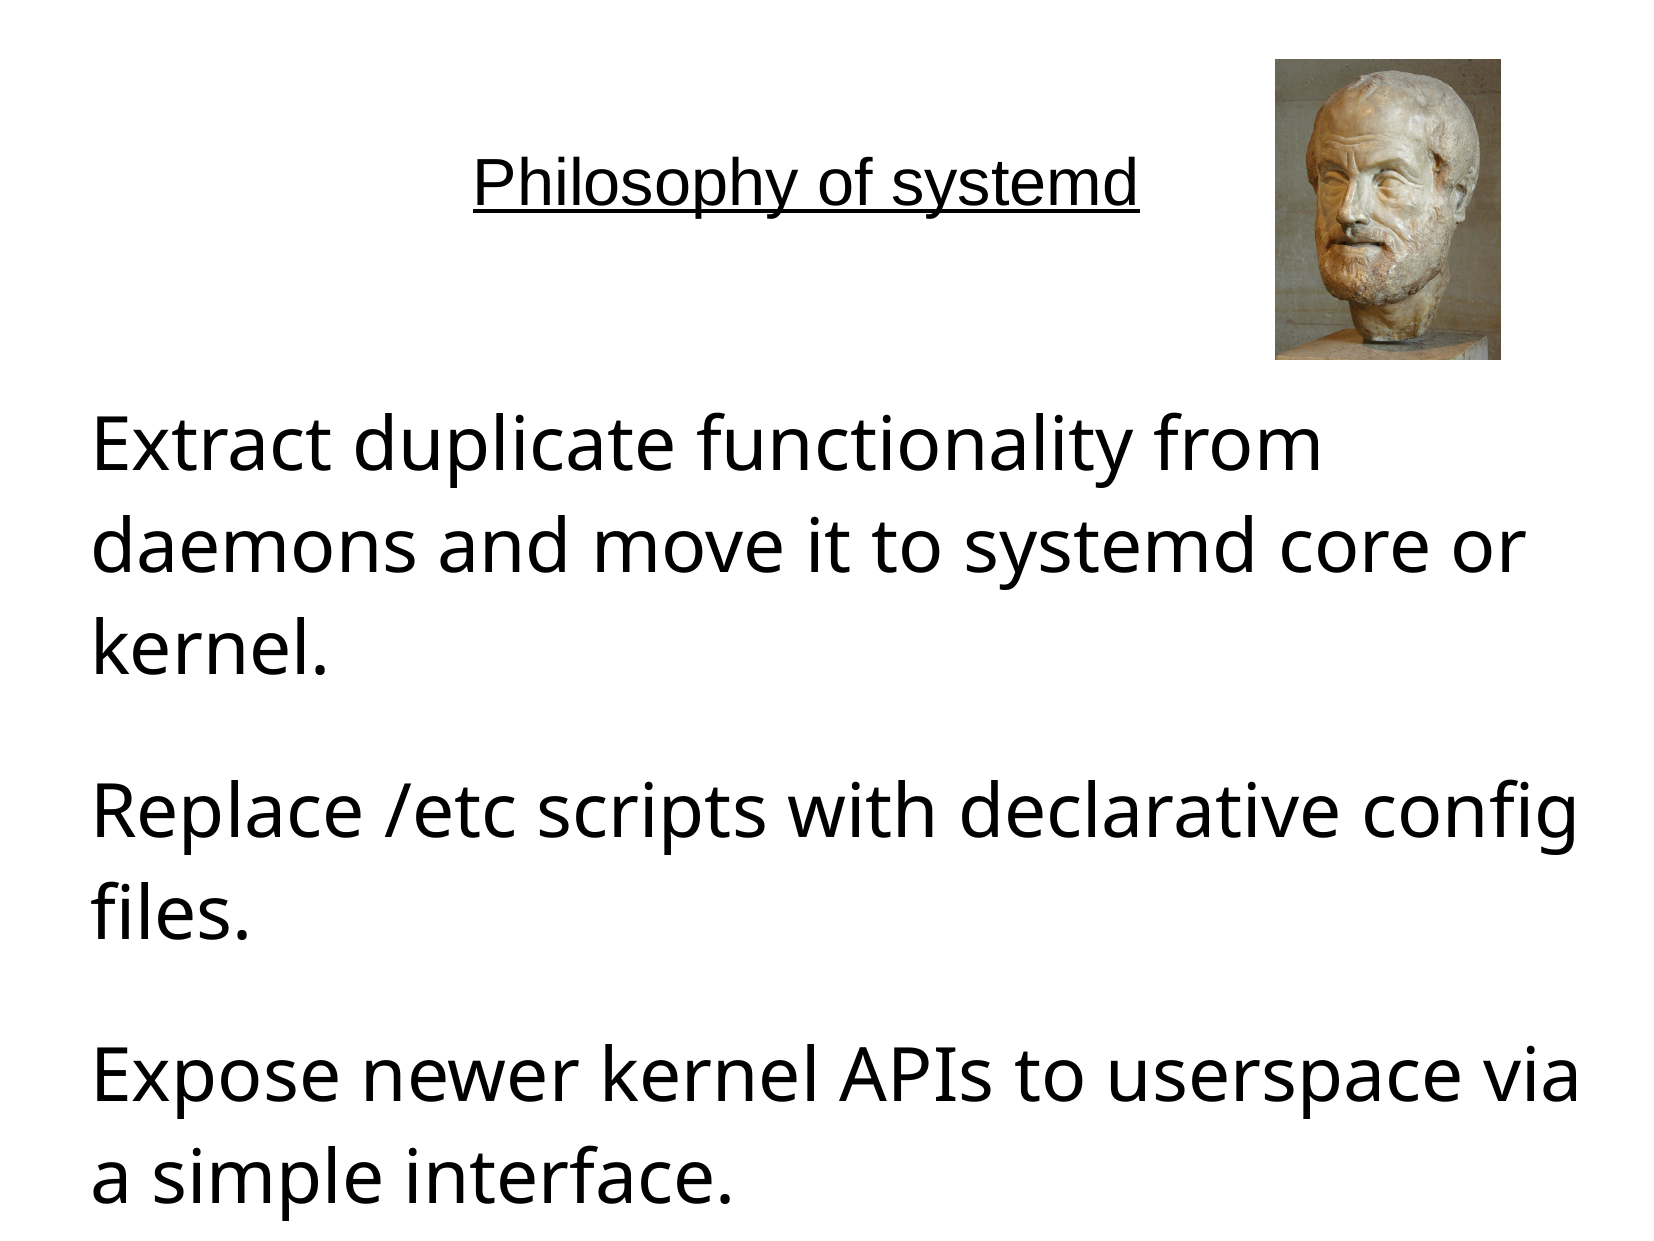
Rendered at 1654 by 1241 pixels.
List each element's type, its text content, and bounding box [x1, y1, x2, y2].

list Extract duplicate functionality from daemons and move it to systemd core or kernel. Replace /etc scripts with declarative config files. Expose newer kernel APIs to userspace via a simple interface. [90, 390, 1591, 916]
title Philosophy of systemd [82, 49, 1531, 316]
picture [1275, 59, 1501, 361]
